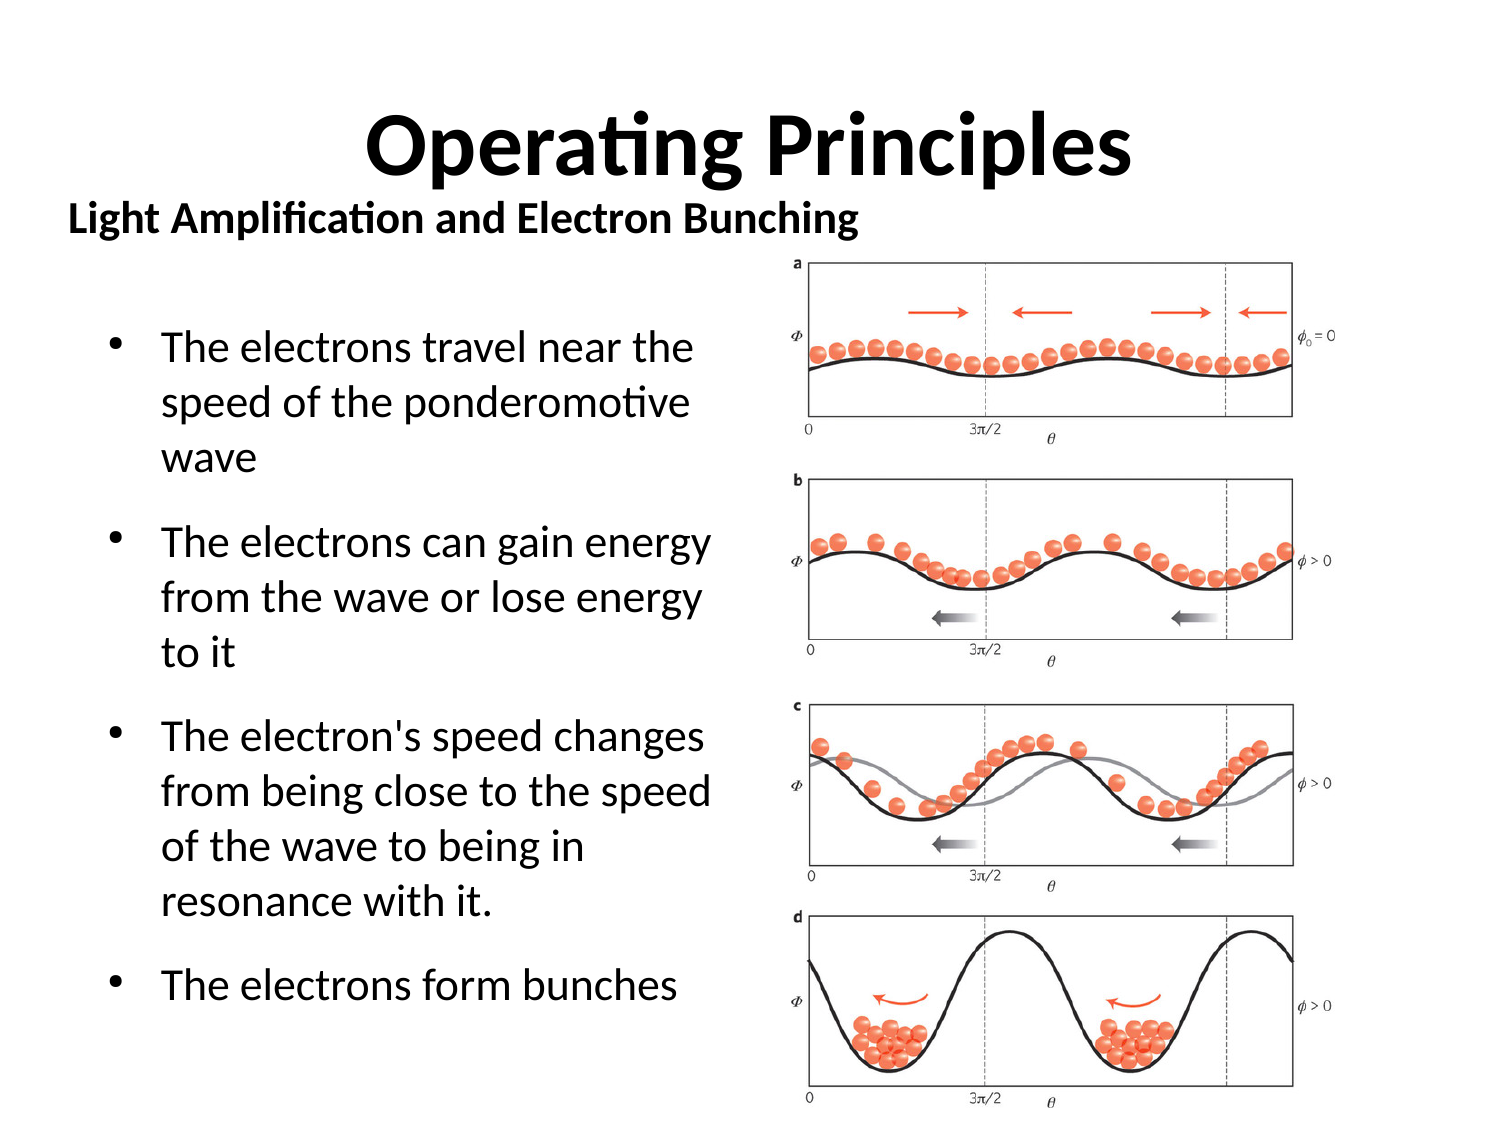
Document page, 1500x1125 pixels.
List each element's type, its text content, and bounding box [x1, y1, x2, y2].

list The electrons travel near the speed of the ponderomotive wave The electrons can gain energy from the wave or lose energy to it The electron's speed changes from being close to the speed of the wave to being in resonance with it. The electrons form bunches [75, 309, 745, 1053]
title Operating Principles [75, 45, 1425, 233]
text_box Light Amplification and Electron Bunching [17, 191, 1170, 260]
picture [791, 259, 1335, 1108]
text_box [271, 956, 302, 1014]
